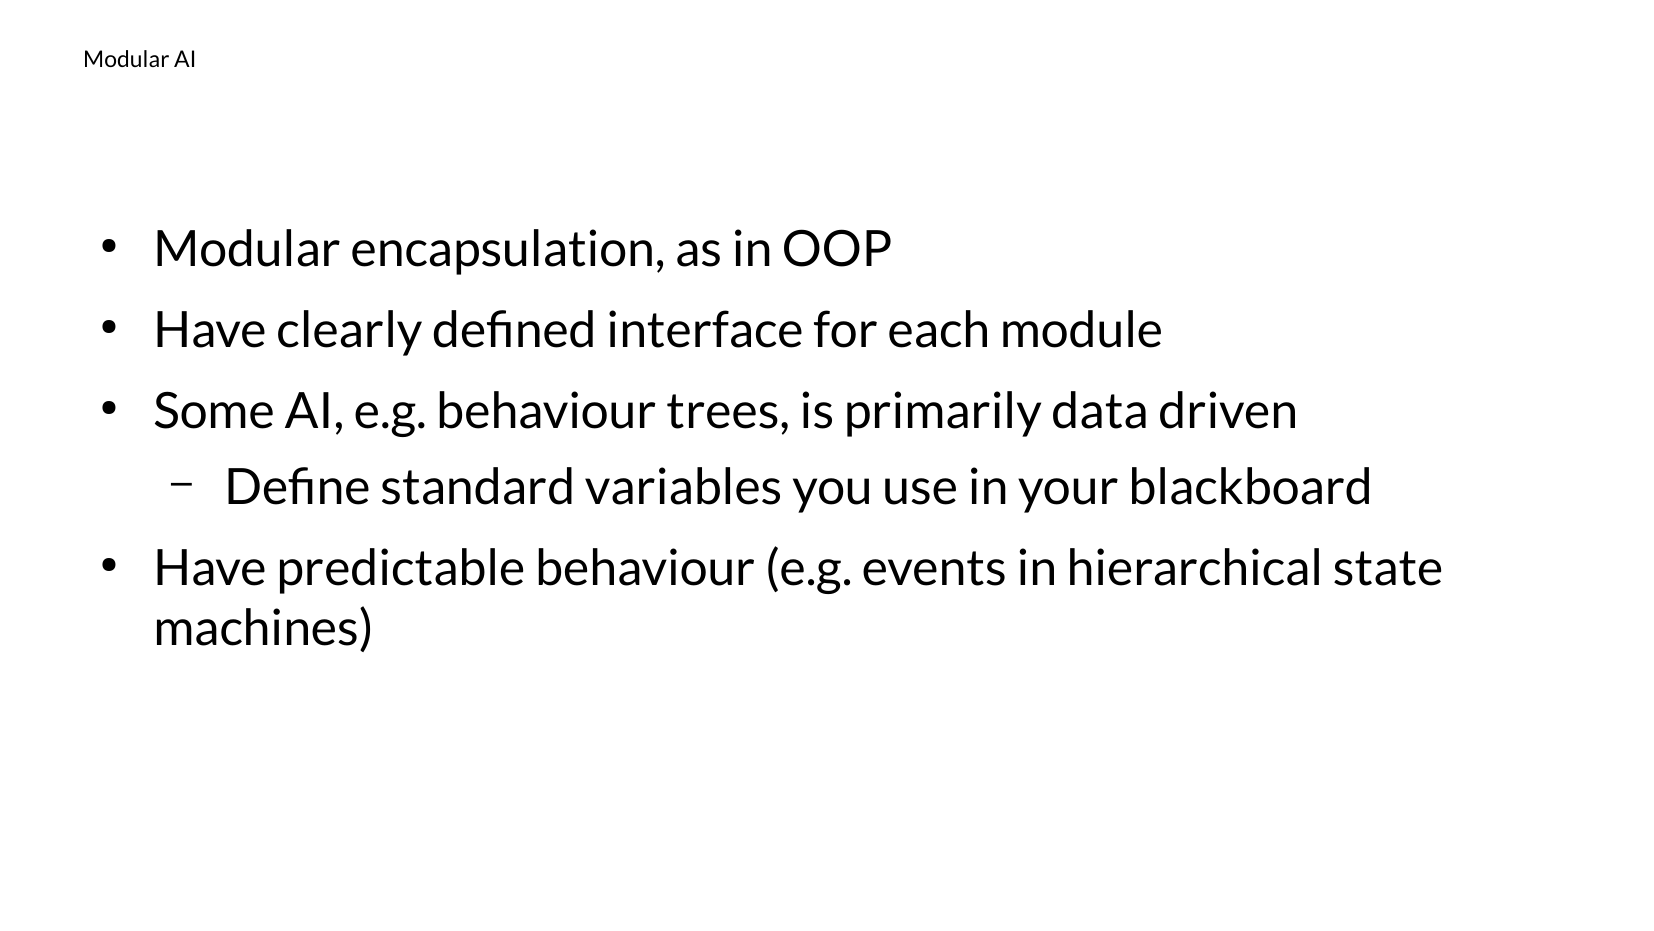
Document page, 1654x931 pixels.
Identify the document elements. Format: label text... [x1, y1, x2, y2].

list Modular encapsulation, as in OOP Have clearly defined interface for each module Some AI, e.g. behaviour trees, is primarily data driven Define standard variables you use in your blackboard Have predictable behaviour (e.g. events in hierarchical state machines) [82, 217, 1571, 839]
title Modular AI [83, 0, 1571, 119]
